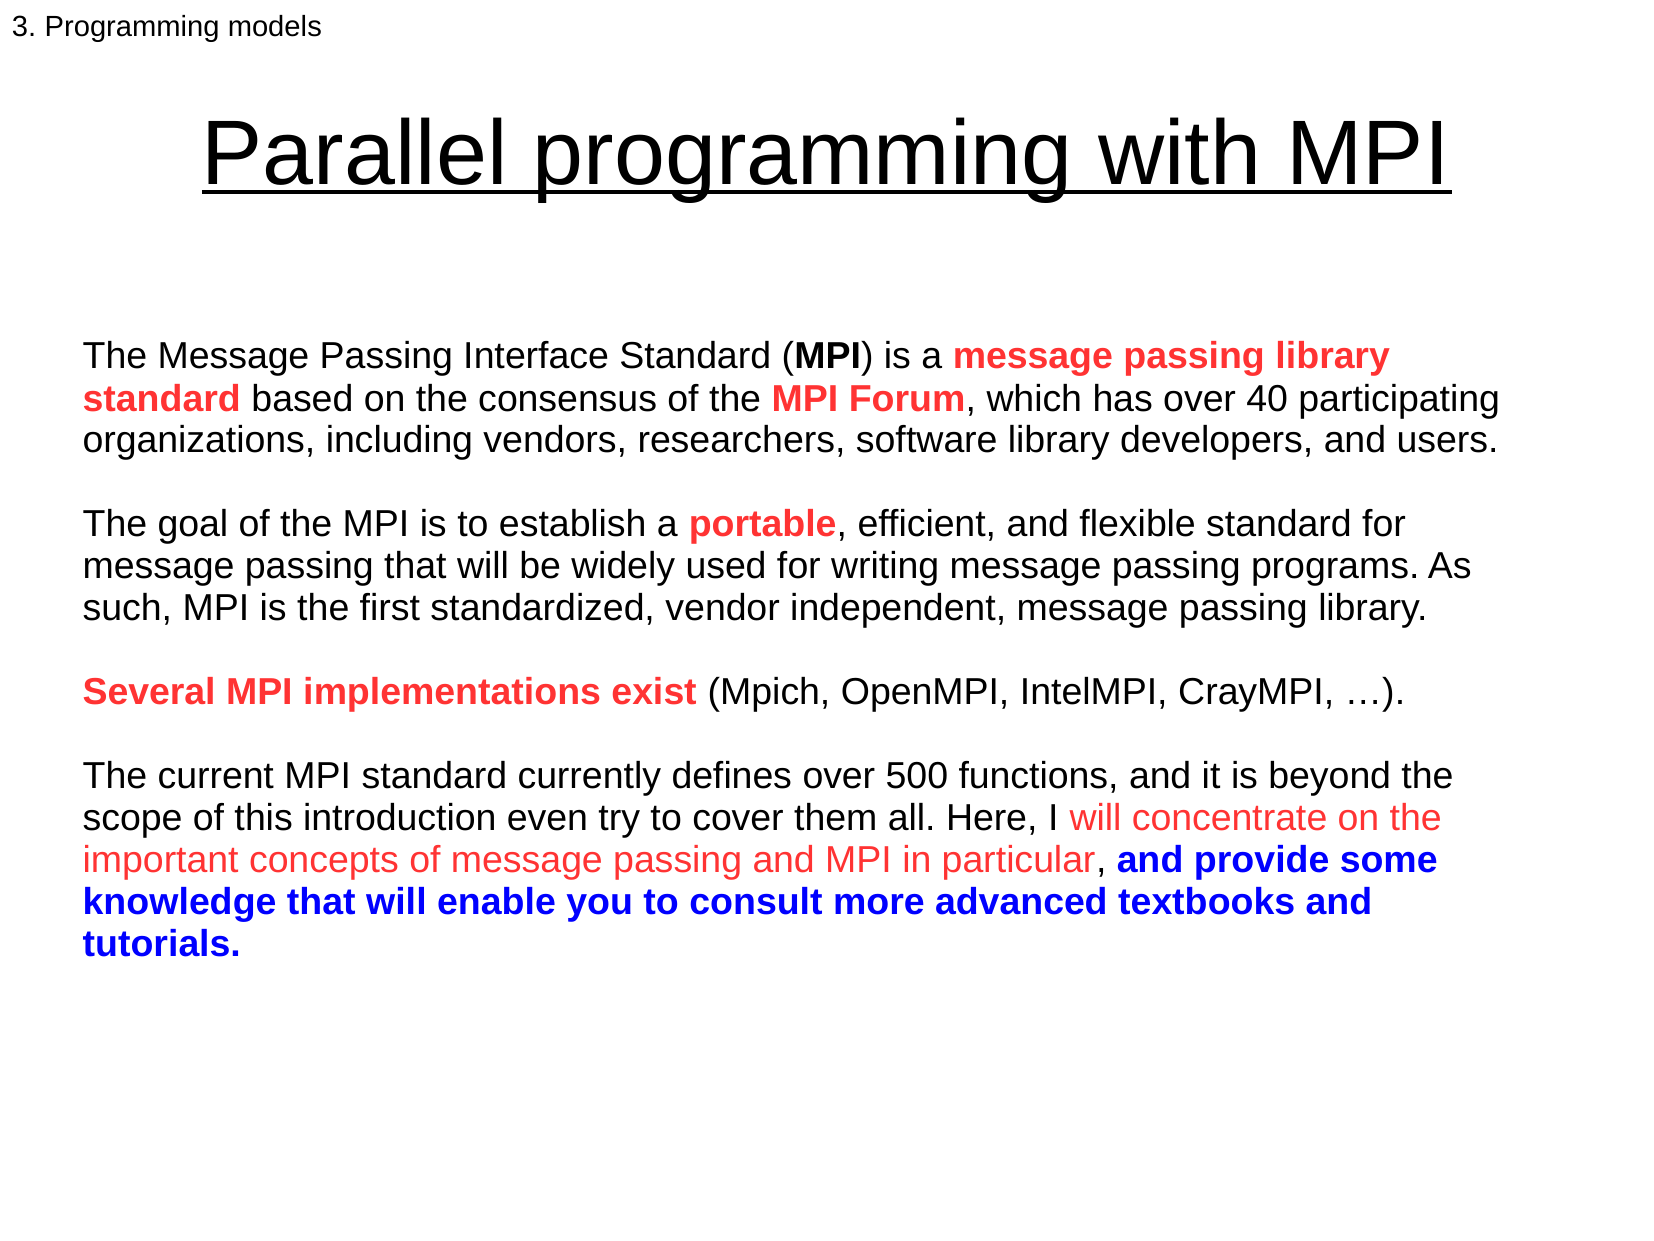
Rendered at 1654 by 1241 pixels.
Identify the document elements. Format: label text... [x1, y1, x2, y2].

subtitle The Message Passing Interface Standard (MPI) is a message passing library standard based on the consensus of the MPI Forum, which has over 40 participating organizations, including vendors, researchers, software library developers, and users. The goal of the MPI is to establish a portable, efficient, and flexible standard for message passing that will be widely used for writing message passing programs. As such, MPI is the first standardized, vendor independent, message passing library. Several MPI implementations exist (Mpich, OpenMPI, IntelMPI, CrayMPI, …). The current MPI standard currently defines over 500 functions, and it is beyond the scope of this introduction even try to cover them all. Here, I will concentrate on the important concepts of message passing and MPI in particular, and provide some knowledge that will enable you to consult more advanced textbooks and tutorials. [82, 290, 1538, 1010]
title Parallel programming with MPI [82, 49, 1571, 257]
text_box 3. Programming models [11, 8, 815, 44]
